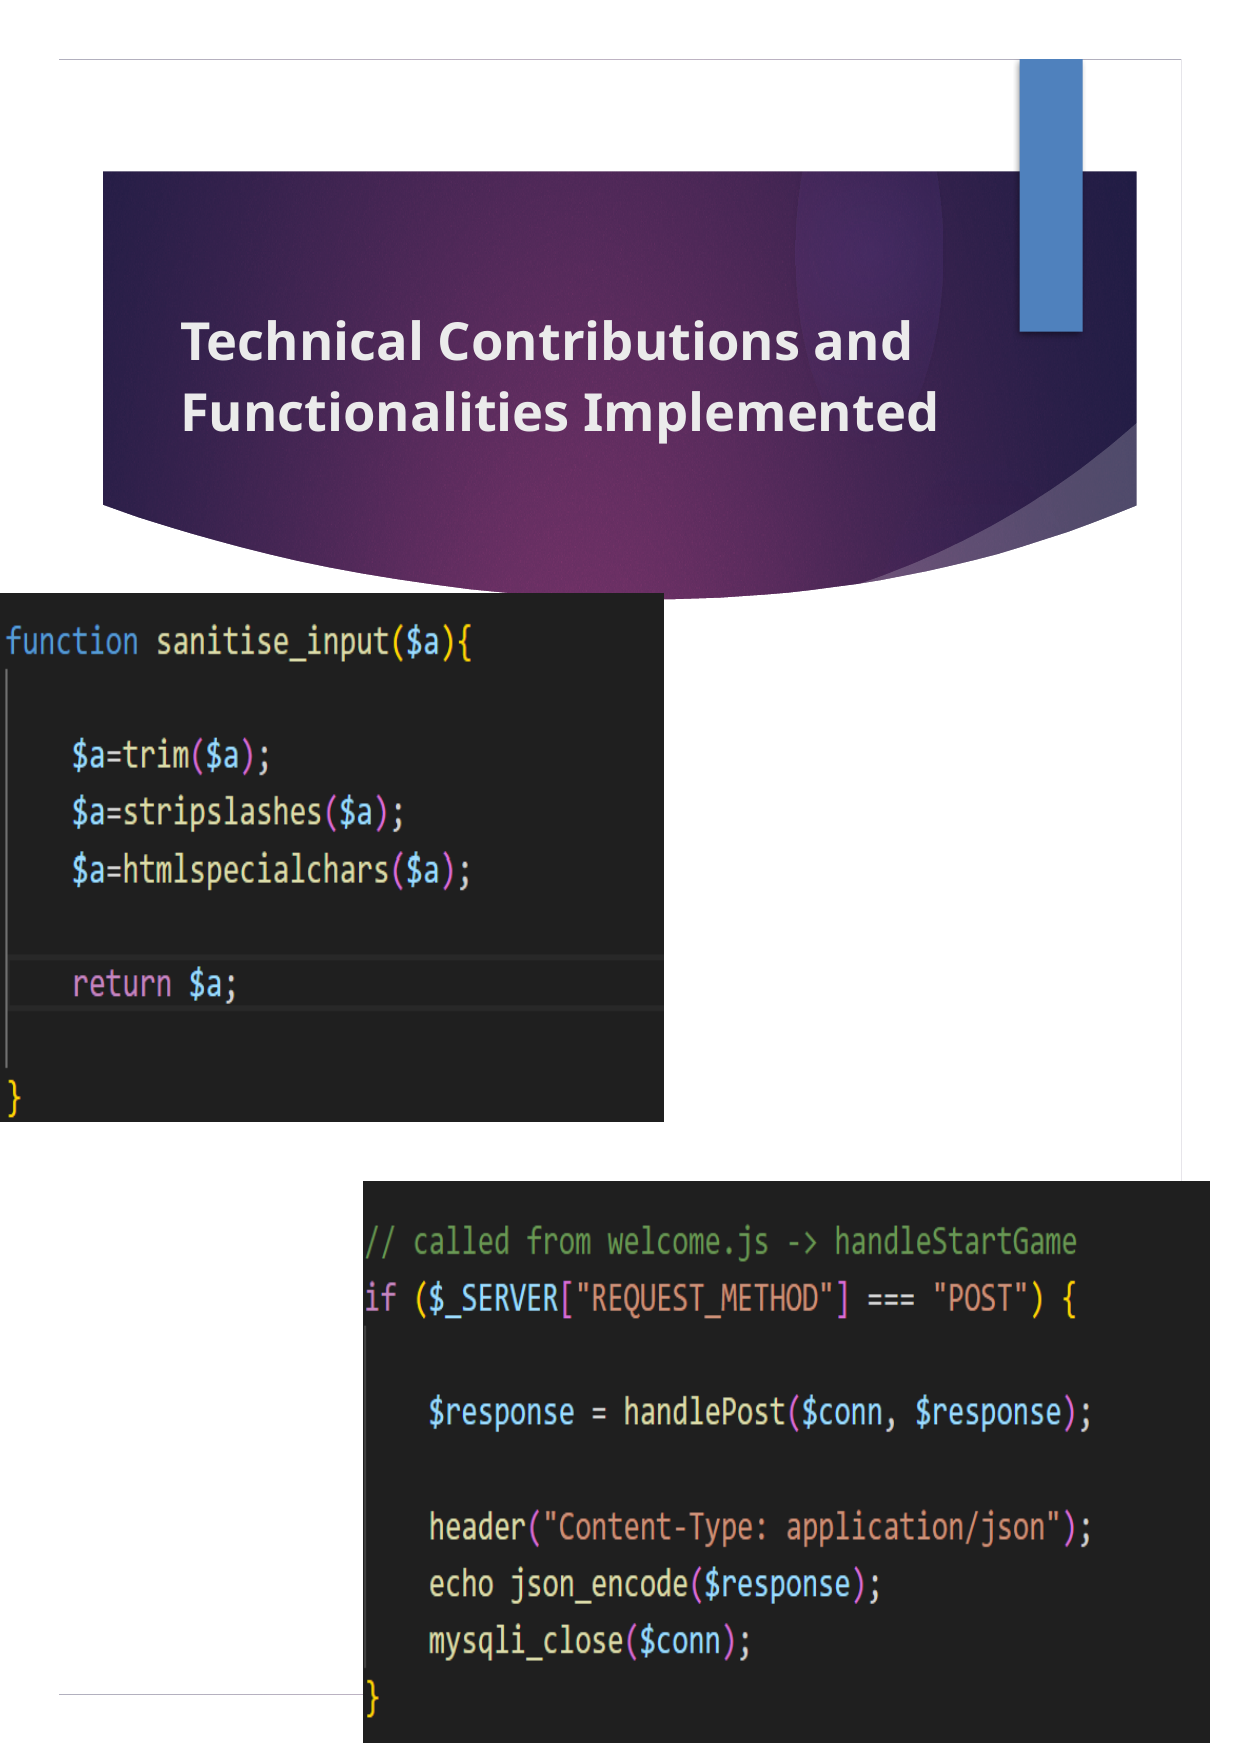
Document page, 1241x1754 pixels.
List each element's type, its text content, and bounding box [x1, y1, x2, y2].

title Technical Contributions and Functionalities Implemented [165, 291, 972, 460]
picture [363, 1181, 1210, 1743]
picture [0, 172, 1136, 1123]
